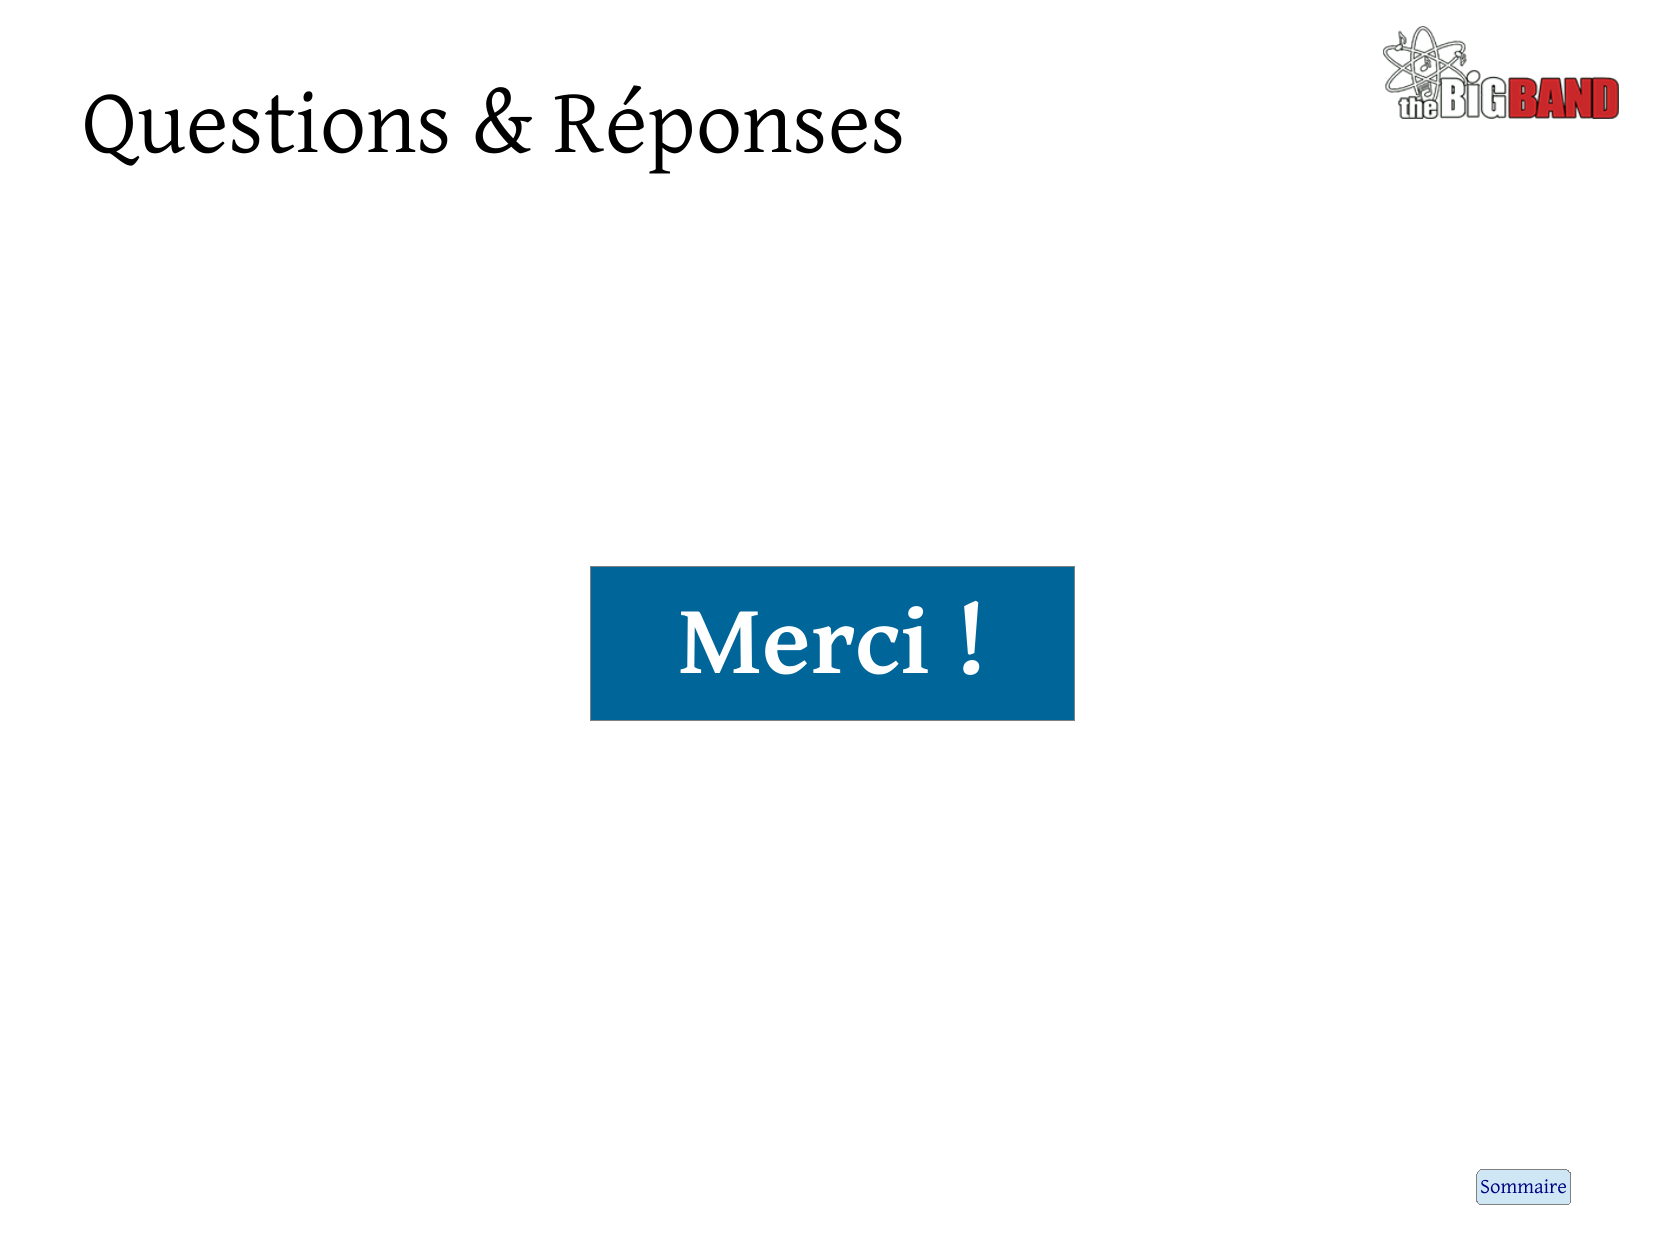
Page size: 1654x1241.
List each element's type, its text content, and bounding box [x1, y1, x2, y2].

text_box Merci ! [590, 566, 1075, 721]
text_box Sommaire [1476, 1169, 1571, 1205]
title Questions & Réponses [82, 49, 1571, 201]
picture [1383, 26, 1619, 119]
